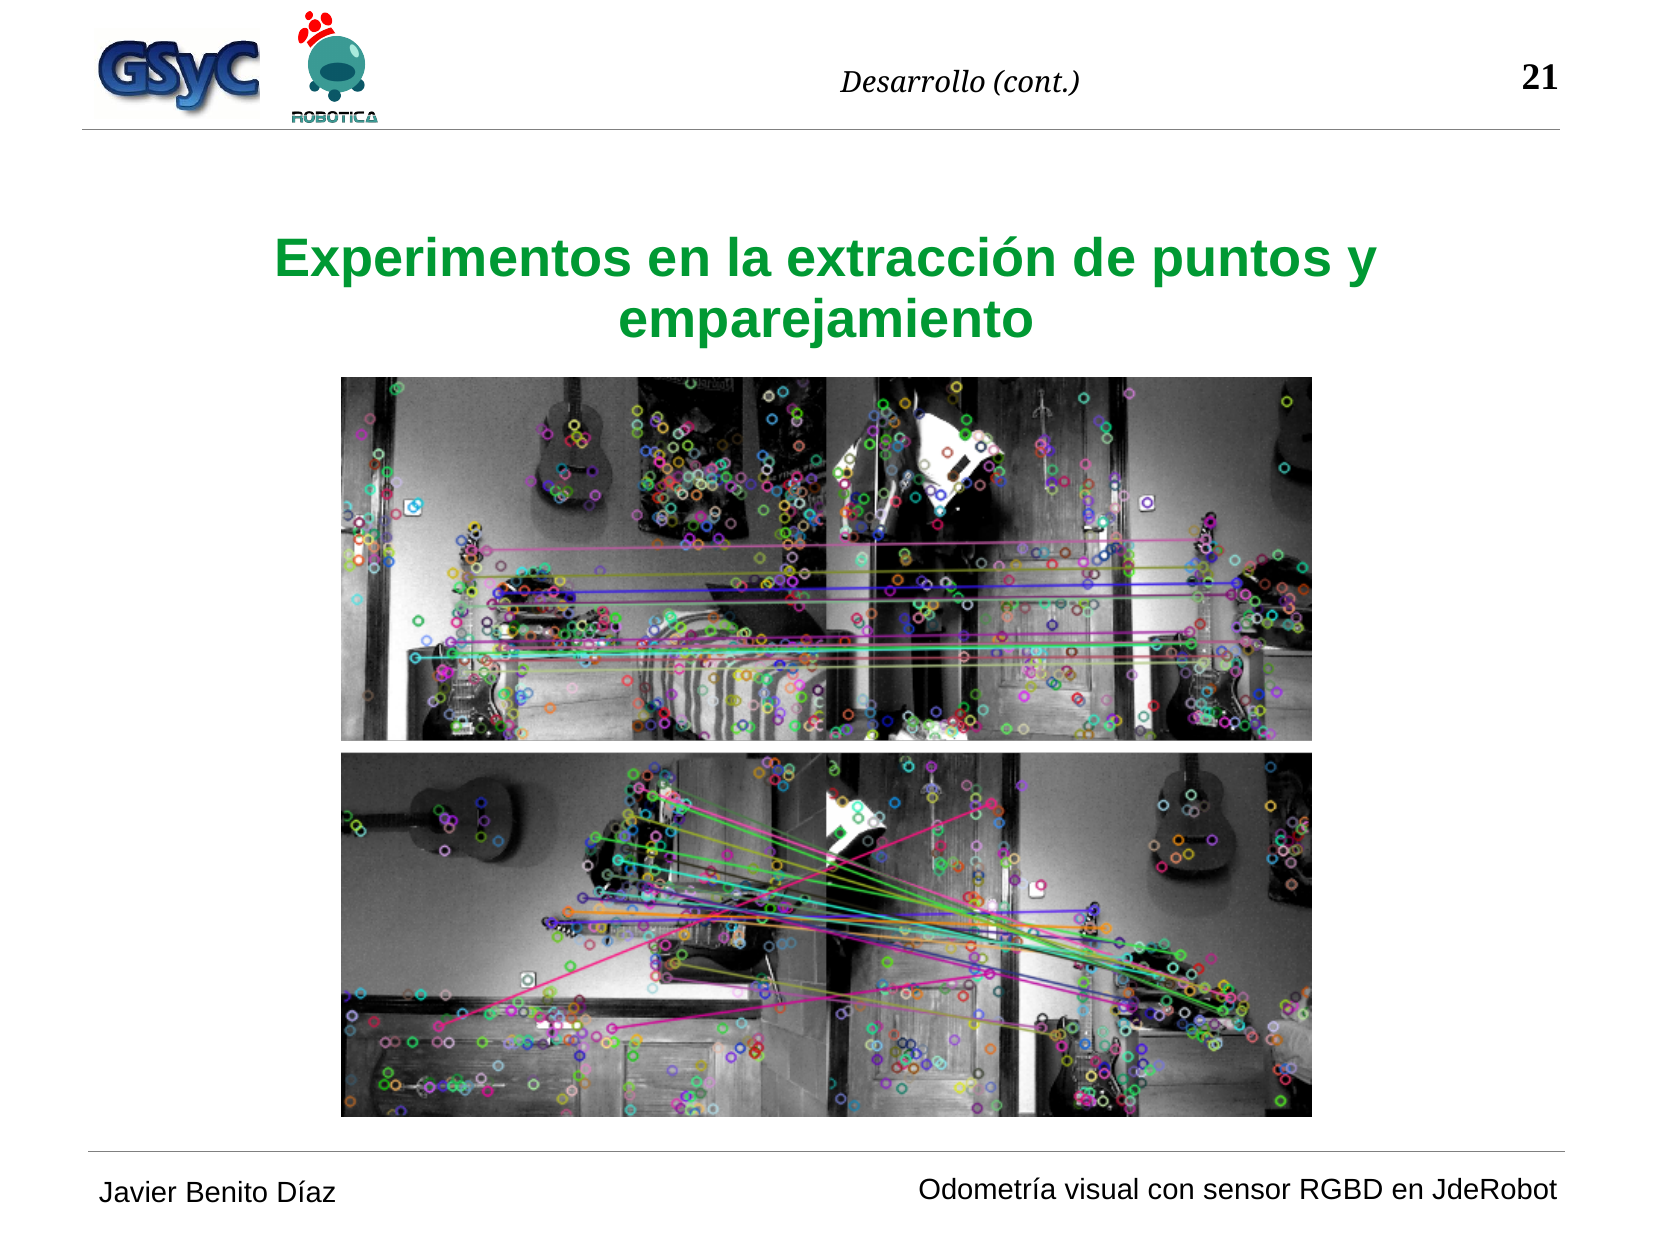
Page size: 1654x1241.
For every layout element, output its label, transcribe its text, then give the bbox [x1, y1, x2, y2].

picture [341, 377, 1312, 1117]
picture [94, 28, 260, 119]
title Experimentos en la extracción de puntos y emparejamiento [82, 226, 1571, 453]
picture [292, 11, 378, 123]
text_box Desarrollo (cont.) [709, 53, 1211, 103]
